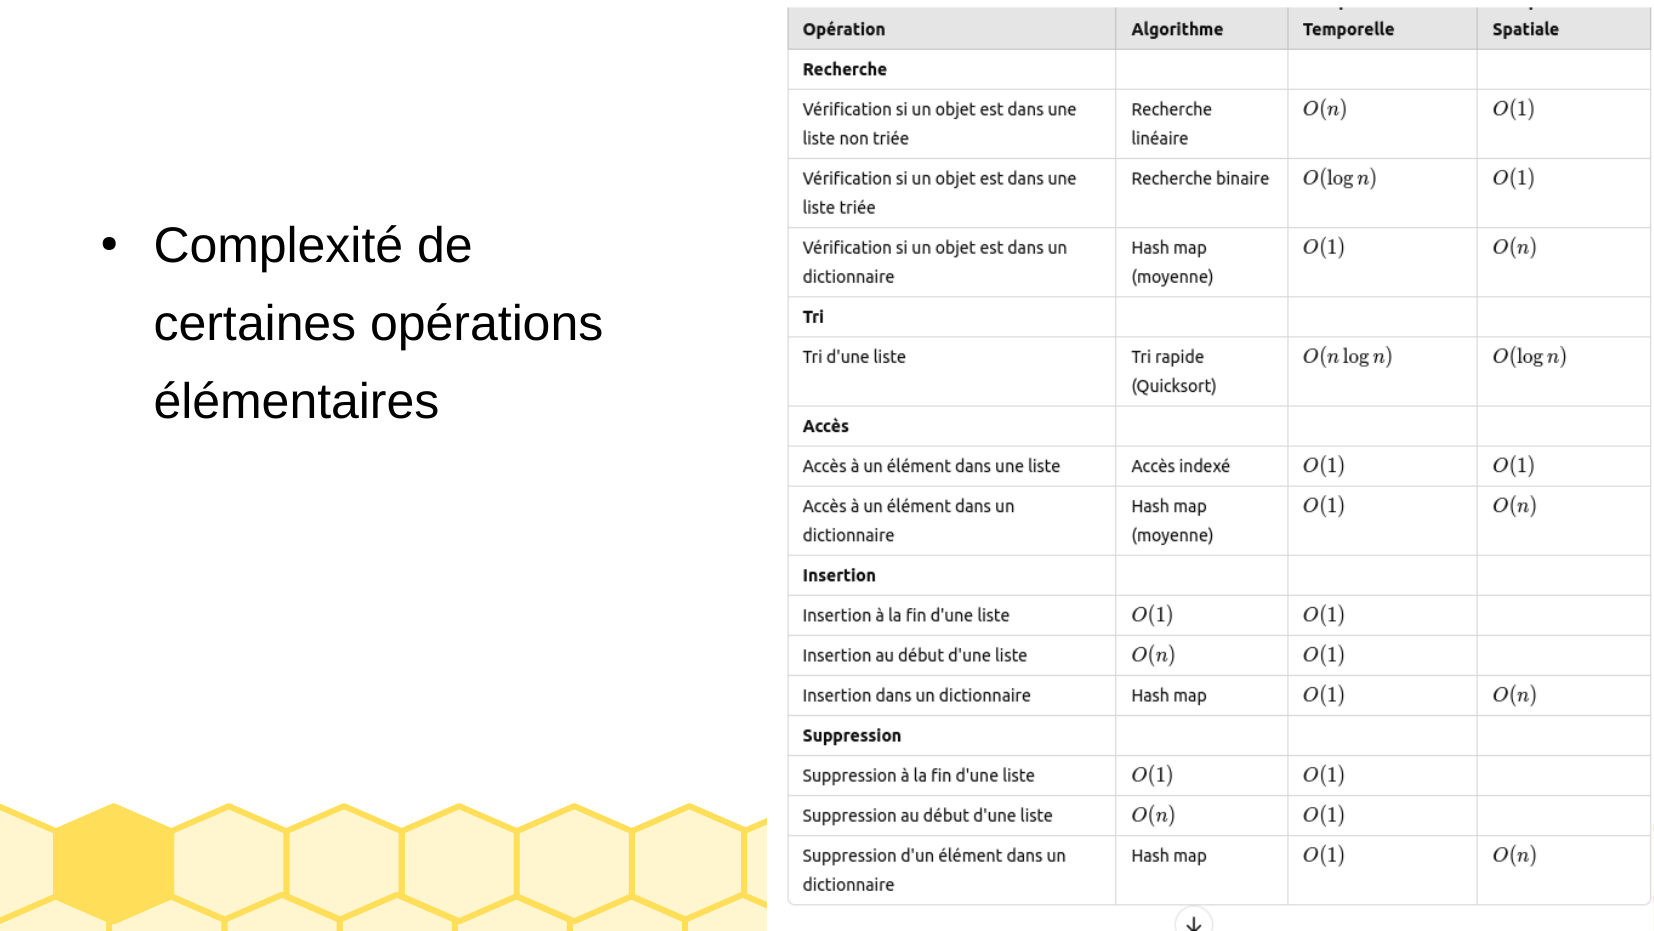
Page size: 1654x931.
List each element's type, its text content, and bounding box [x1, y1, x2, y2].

picture [767, 0, 1654, 931]
list Complexité de certaines opérations élémentaires [82, 217, 767, 758]
